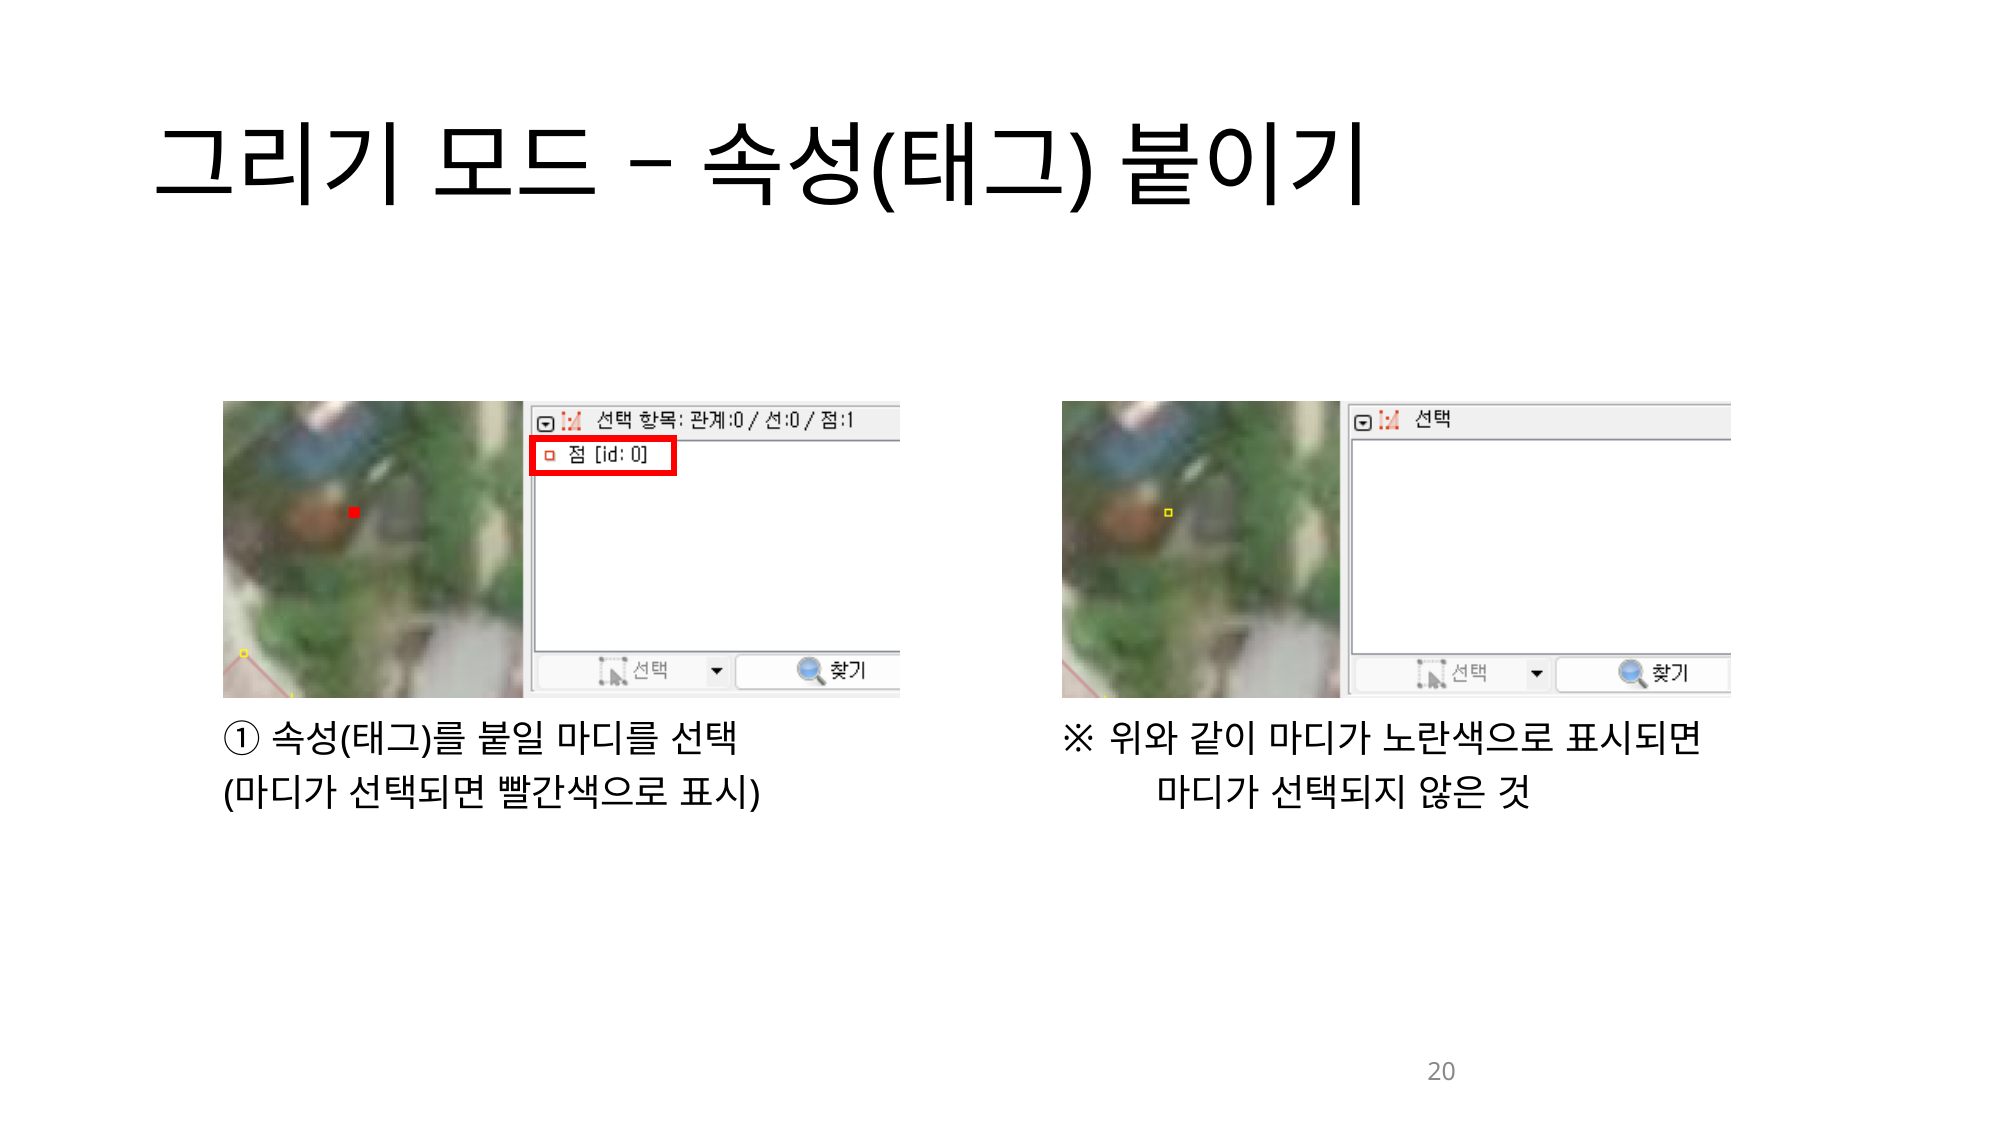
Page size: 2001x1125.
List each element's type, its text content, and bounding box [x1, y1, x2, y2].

picture [223, 401, 900, 698]
title 그리기 모드 – 속성(태그) 붙이기 [137, 59, 1863, 278]
picture [1062, 401, 1731, 698]
text_box 위와 같이 마디가 노란색으로 표시되면 마디가 선택되지 않은 것 [1062, 698, 1788, 822]
text_box ① 속성(태그)를 붙일 마디를 선택 (마디가 선택되면 빨간색으로 표시) [223, 698, 769, 822]
text_box <숫자> [1412, 1042, 1863, 1103]
